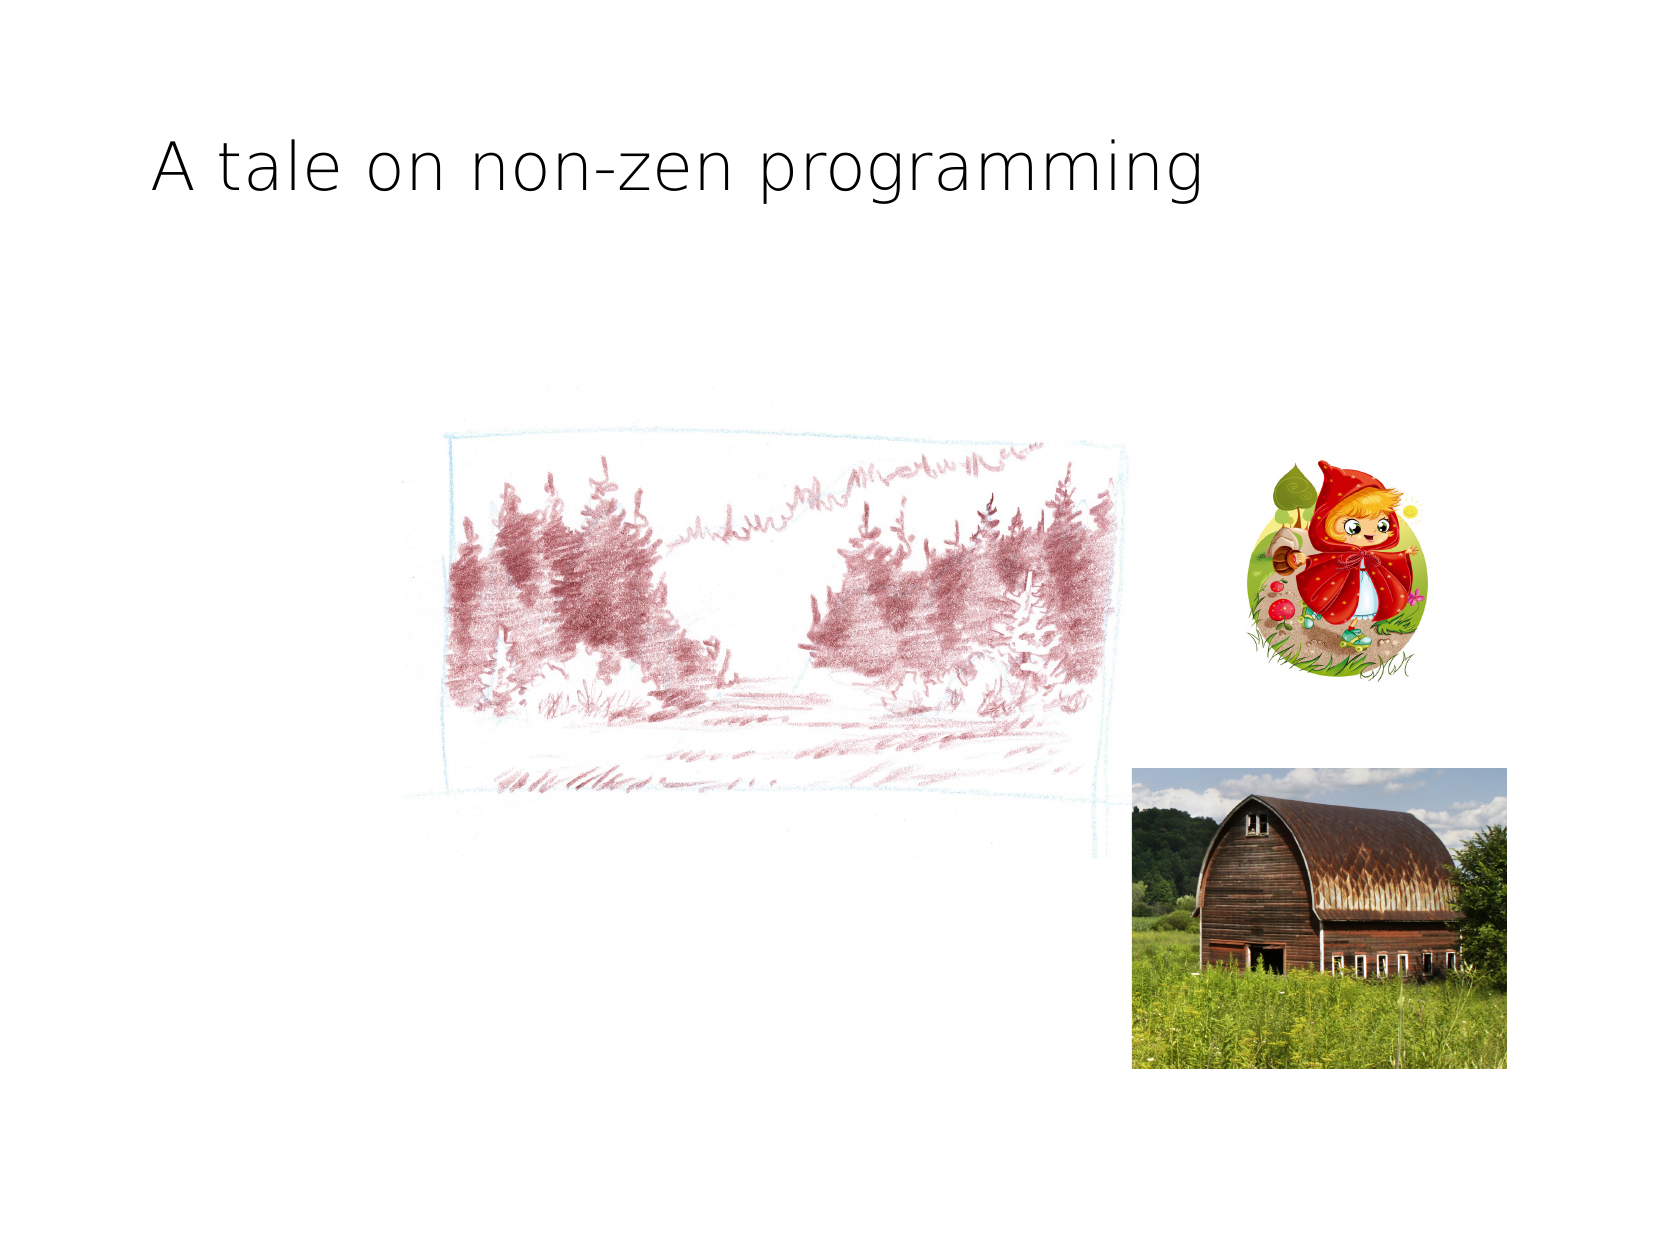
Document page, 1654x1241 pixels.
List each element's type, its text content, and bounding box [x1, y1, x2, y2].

picture [1244, 449, 1432, 694]
subtitle A tale on non-zen programming [150, 0, 1639, 335]
picture [401, 374, 1507, 1069]
